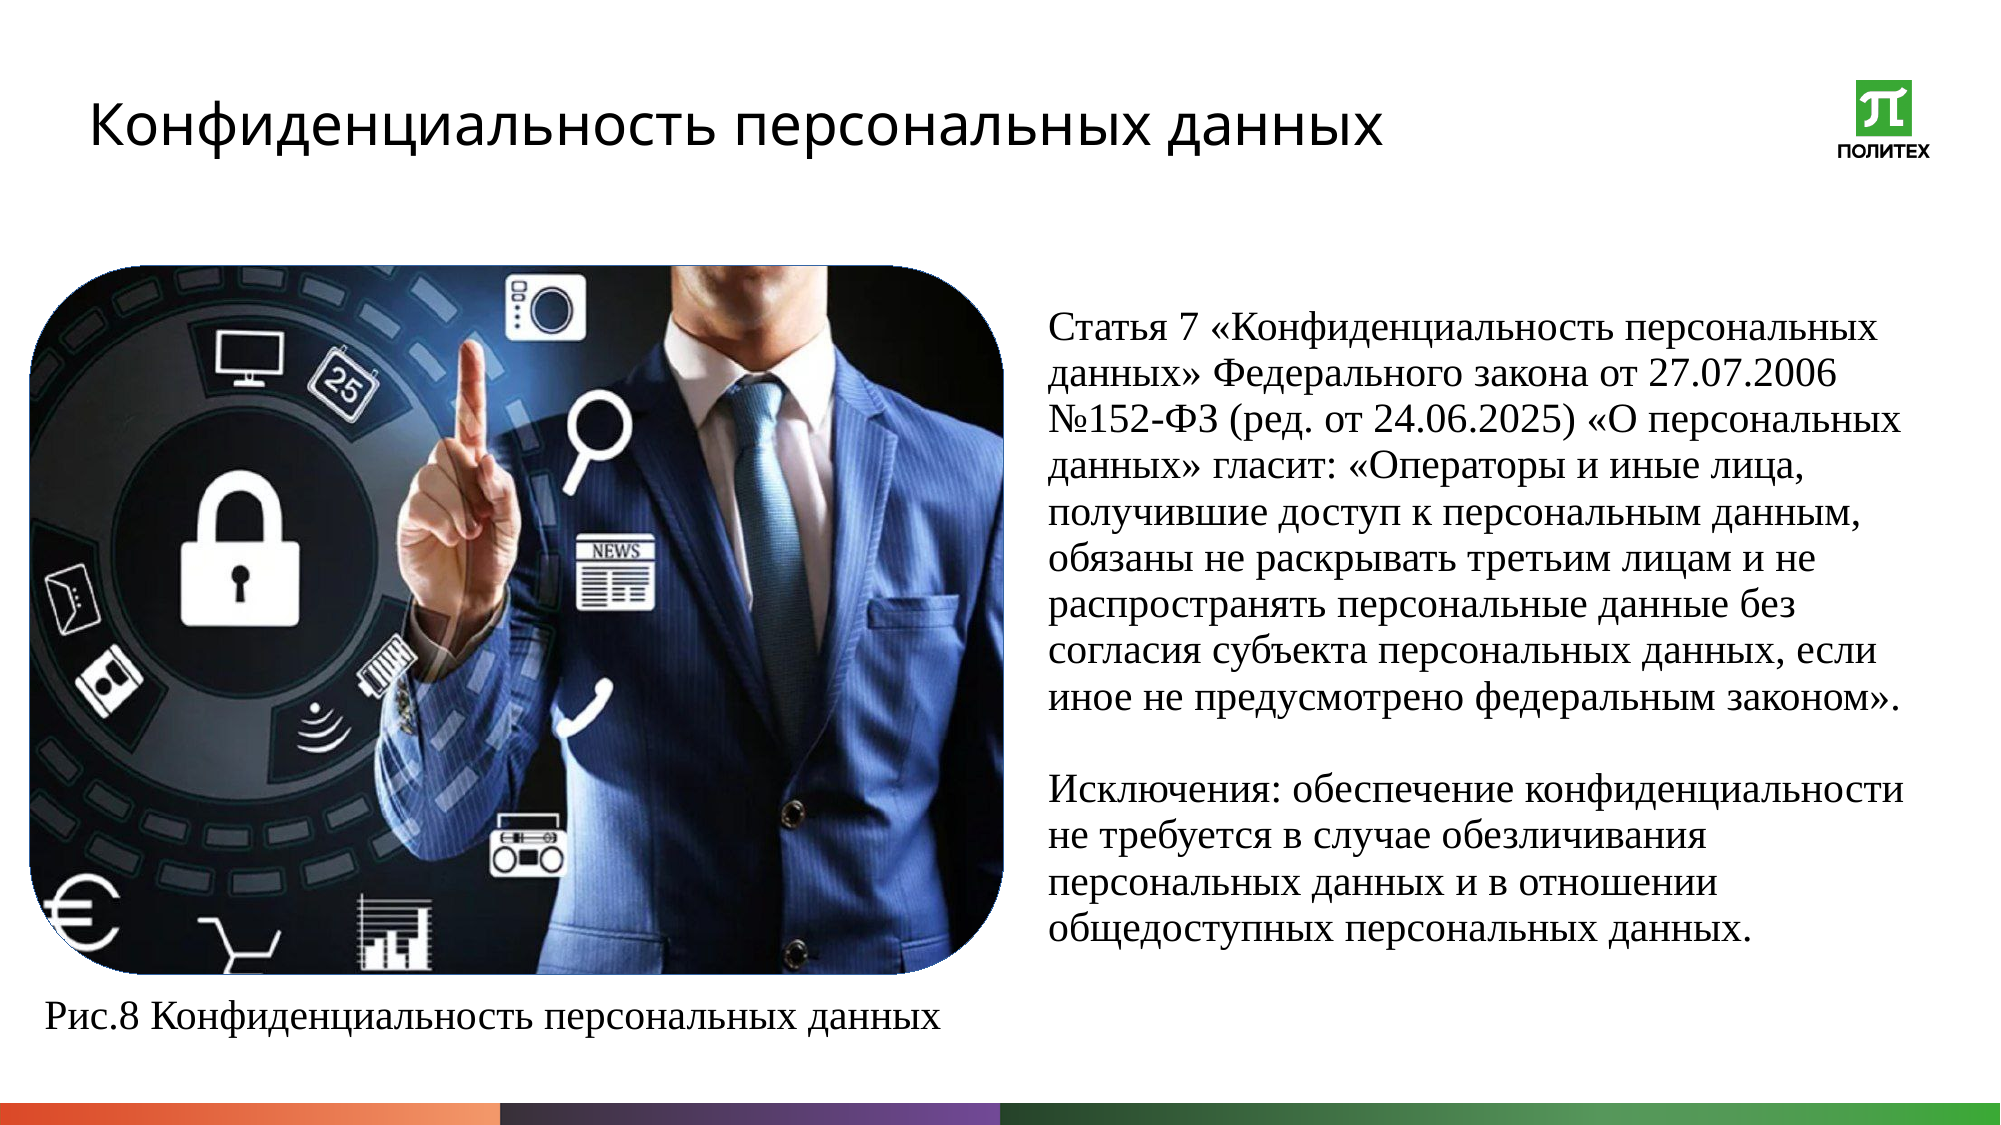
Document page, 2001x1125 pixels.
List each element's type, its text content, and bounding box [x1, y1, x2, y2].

text_box [29, 265, 1004, 975]
picture [1838, 80, 1930, 158]
text_box Рис.8 Конфиденциальность персональных данных [29, 985, 975, 1093]
text_box Статья 7 «Конфиденциальность персональных данных» Федерального закона от 27.07.2006 №152-ФЗ (ред. от 24.06.2025) «О персональных данных» гласит: «Операторы и иные лица, получившие доступ к персональным данным, обязаны не раскрывать третьим лицам и не распространять персональные данные без согласия субъекта персональных данных, если иное не предусмотрено федеральным законом». Исключения: обеспечение конфиденциальности не требуется в случае обезличивания персональных данных и в отношении общедоступных персональных данных. [1033, 295, 1949, 958]
picture [0, 1103, 2000, 1125]
text_box Конфиденциальность персональных данных [88, 88, 1447, 237]
